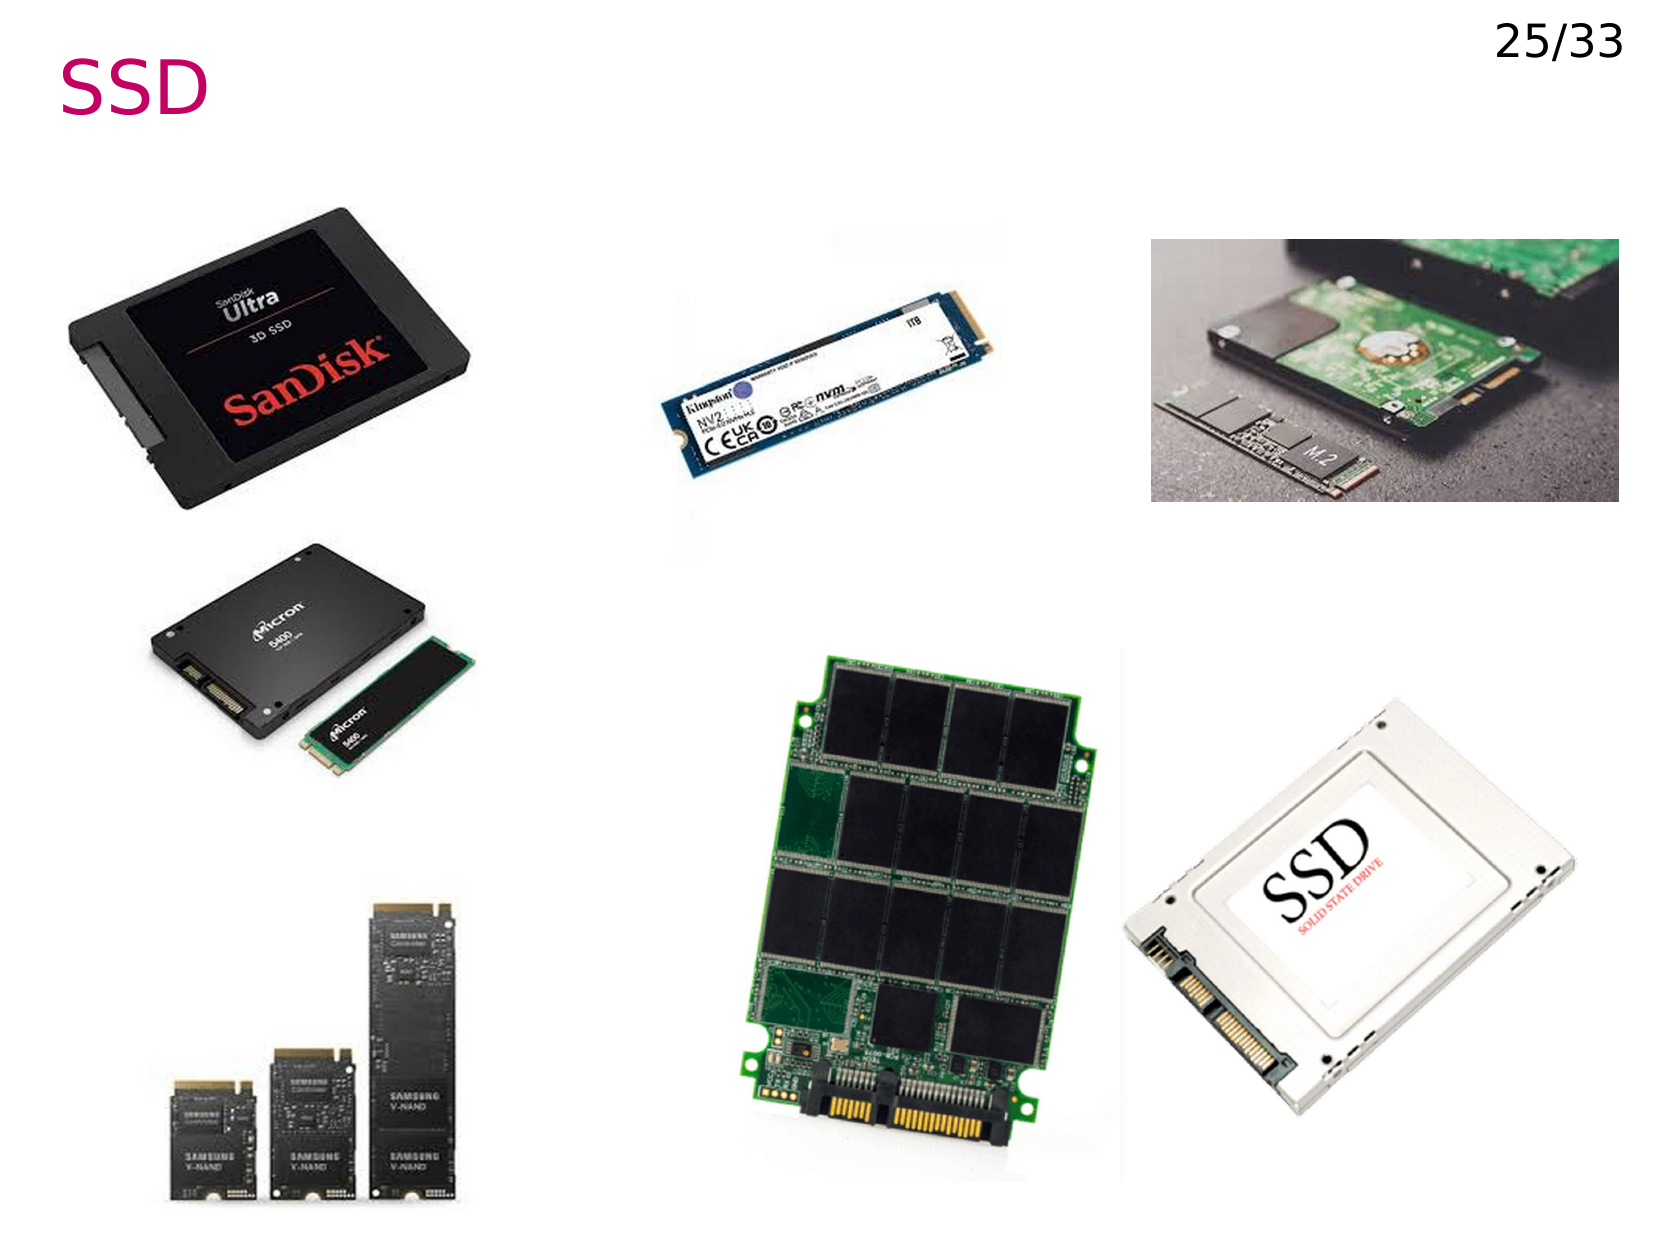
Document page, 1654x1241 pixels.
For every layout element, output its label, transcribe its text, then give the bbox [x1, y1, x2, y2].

picture [78, 525, 532, 798]
picture [88, 873, 539, 1211]
picture [652, 209, 1004, 562]
picture [708, 649, 1624, 1182]
picture [1151, 239, 1619, 502]
picture [67, 206, 473, 512]
title SSD [59, 29, 1625, 148]
